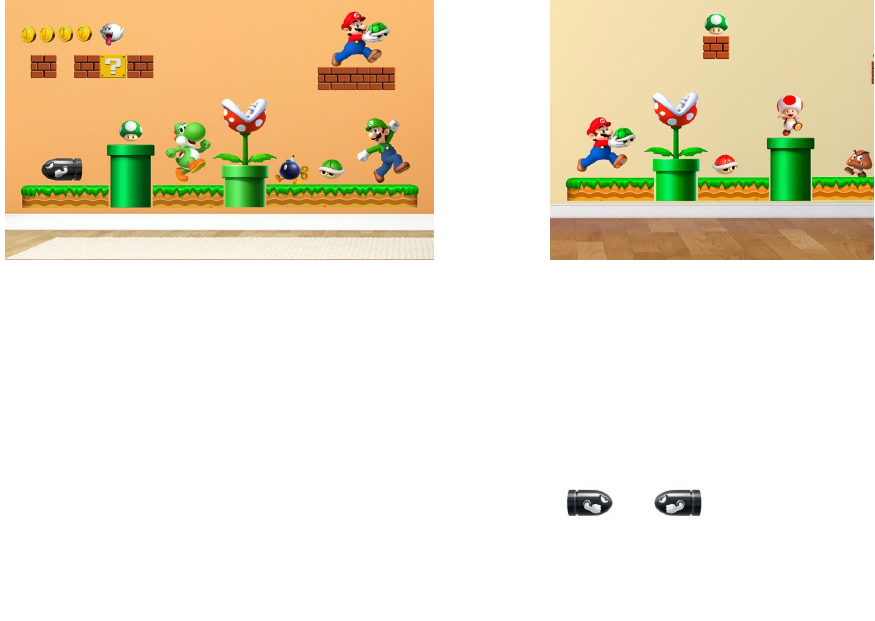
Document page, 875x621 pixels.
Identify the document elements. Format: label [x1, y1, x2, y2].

picture [639, 475, 724, 526]
picture [544, 475, 626, 526]
picture [550, 0, 874, 260]
picture [5, 0, 434, 260]
